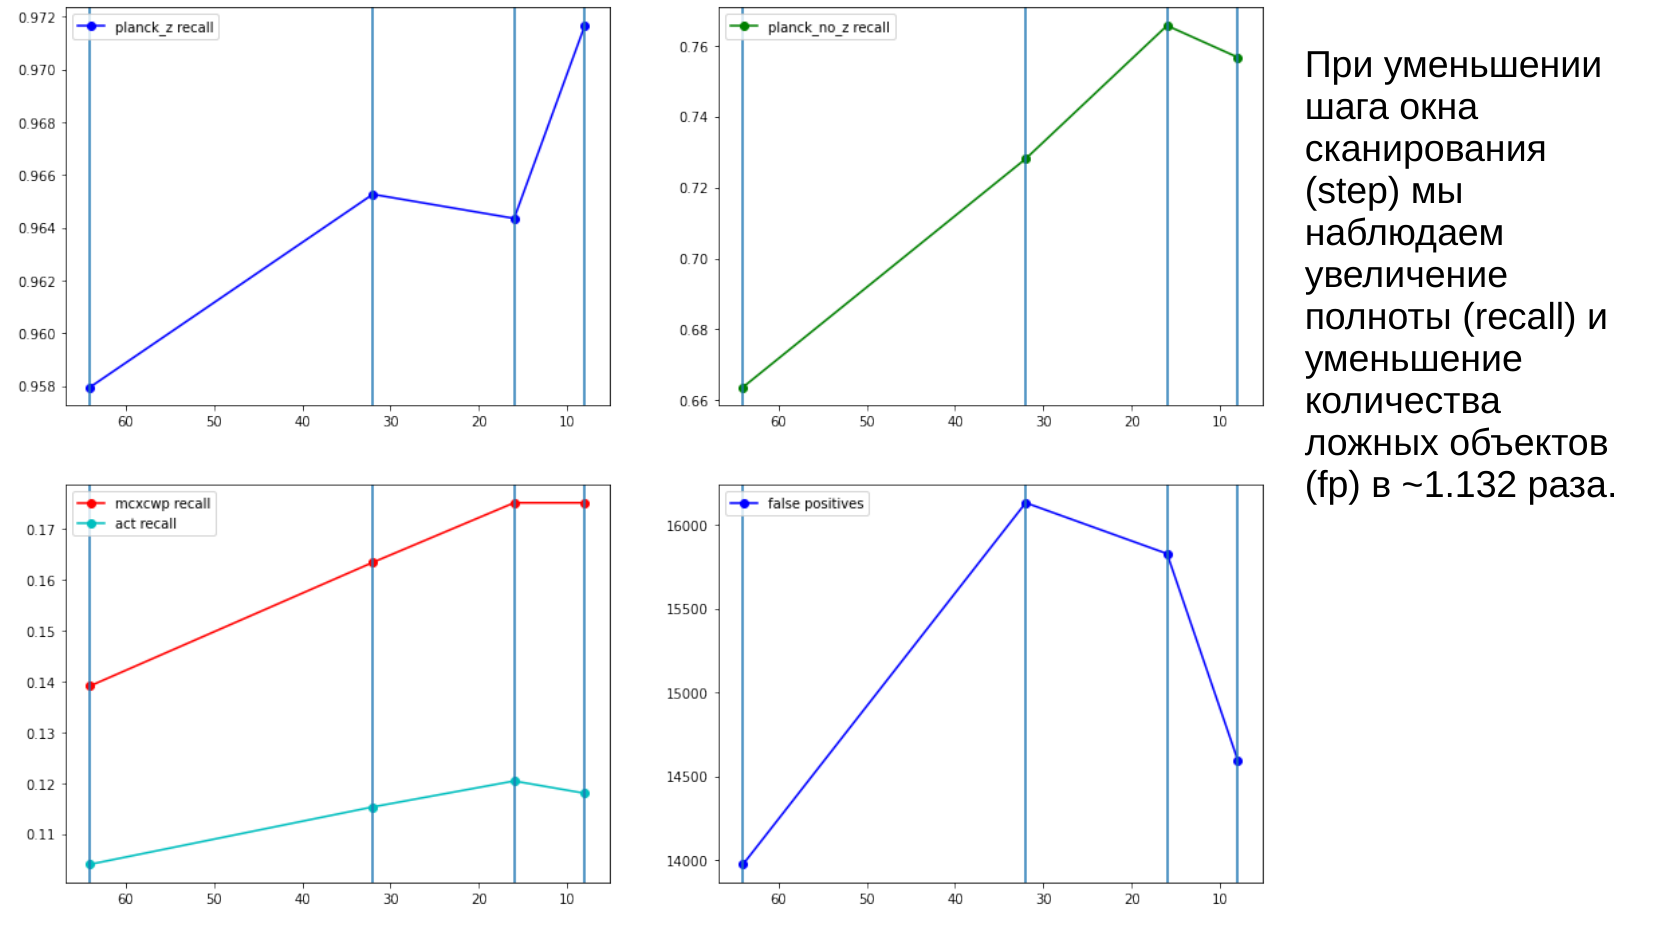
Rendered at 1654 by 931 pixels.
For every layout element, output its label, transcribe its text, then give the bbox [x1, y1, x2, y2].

text_box При уменьшении шага окна сканирования (step) мы наблюдаем увеличение полноты (recall) и уменьшение количества ложных объектов (fp) в ~1.132 раза. [1290, 36, 1635, 871]
picture [8, 0, 1271, 916]
